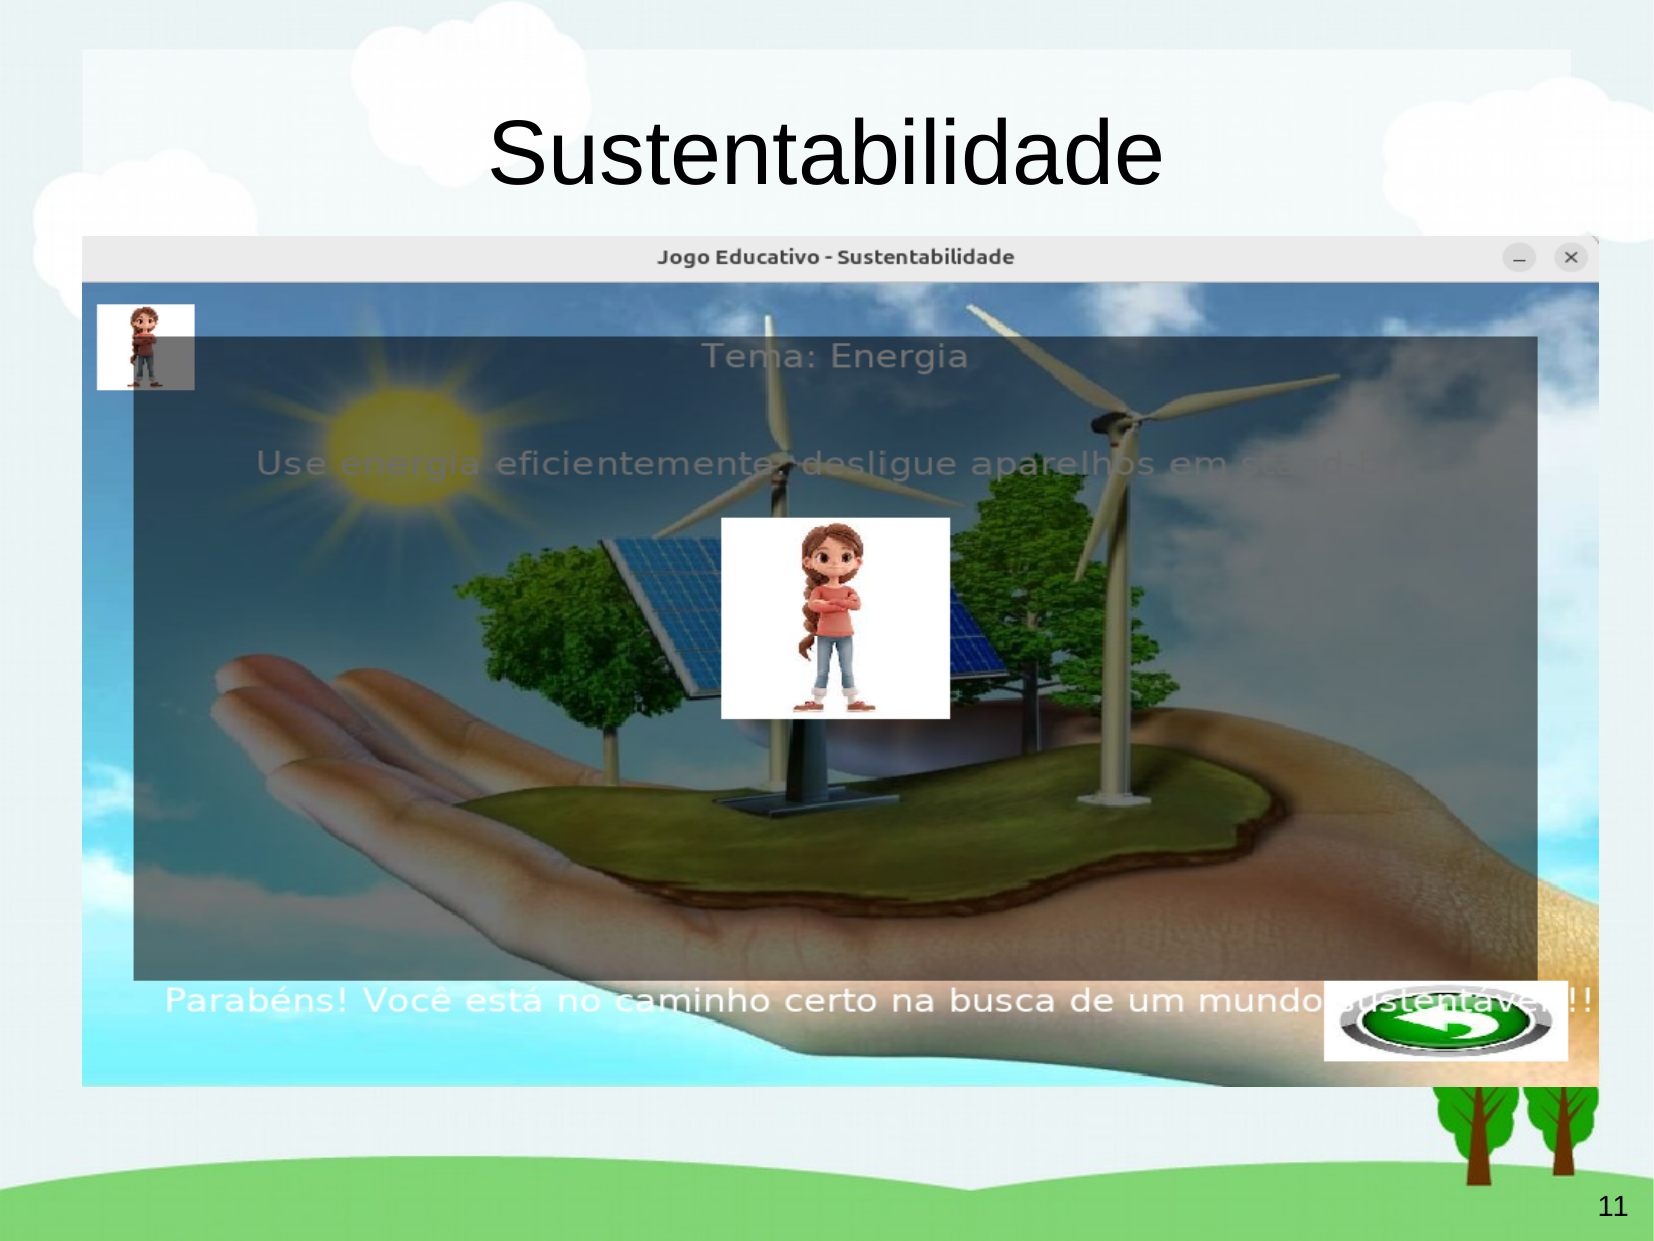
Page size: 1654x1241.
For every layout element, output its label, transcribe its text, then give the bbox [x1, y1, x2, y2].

picture [0, 0, 1654, 1241]
title Sustentabilidade [82, 49, 1571, 236]
